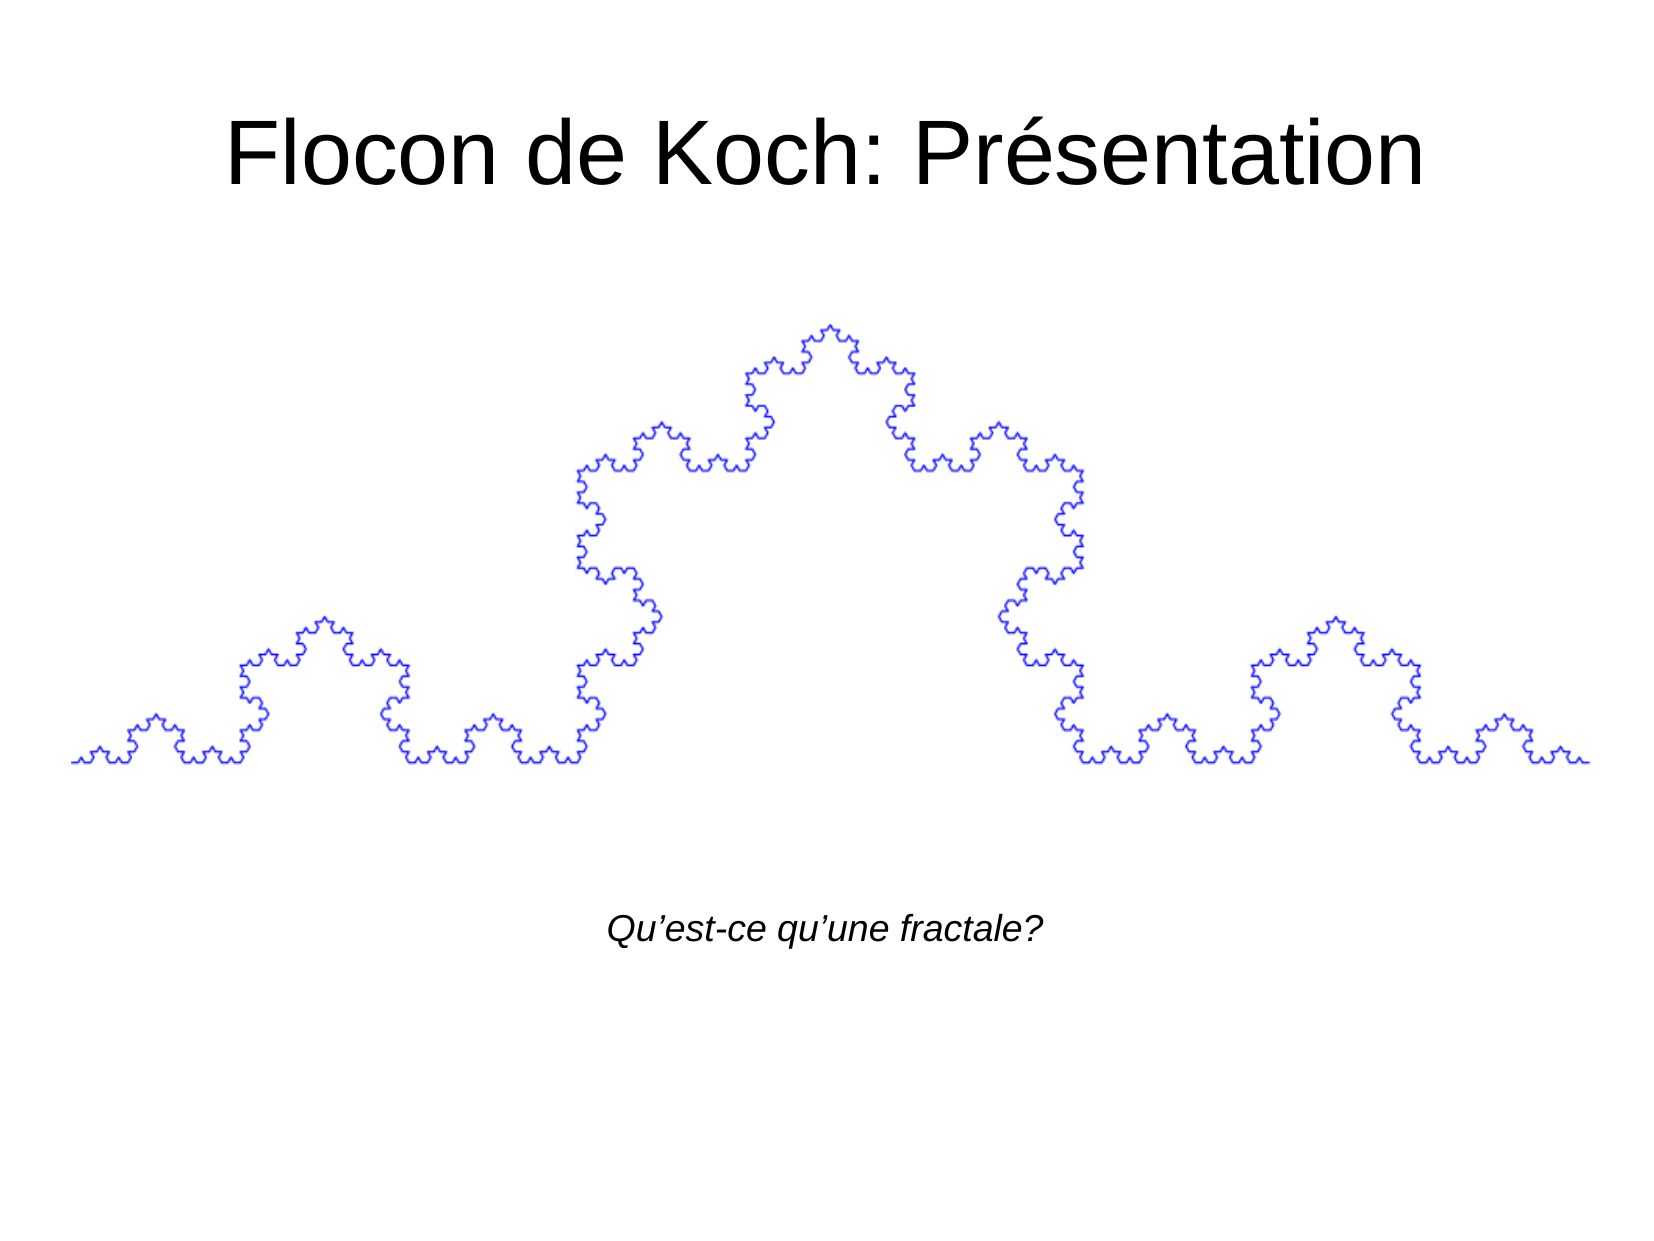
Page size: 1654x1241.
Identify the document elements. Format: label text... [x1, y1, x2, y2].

title Flocon de Koch: Présentation [82, 49, 1571, 257]
text_box Qu’est-ce qu’une fractale? [360, 900, 1291, 957]
picture [71, 324, 1591, 766]
